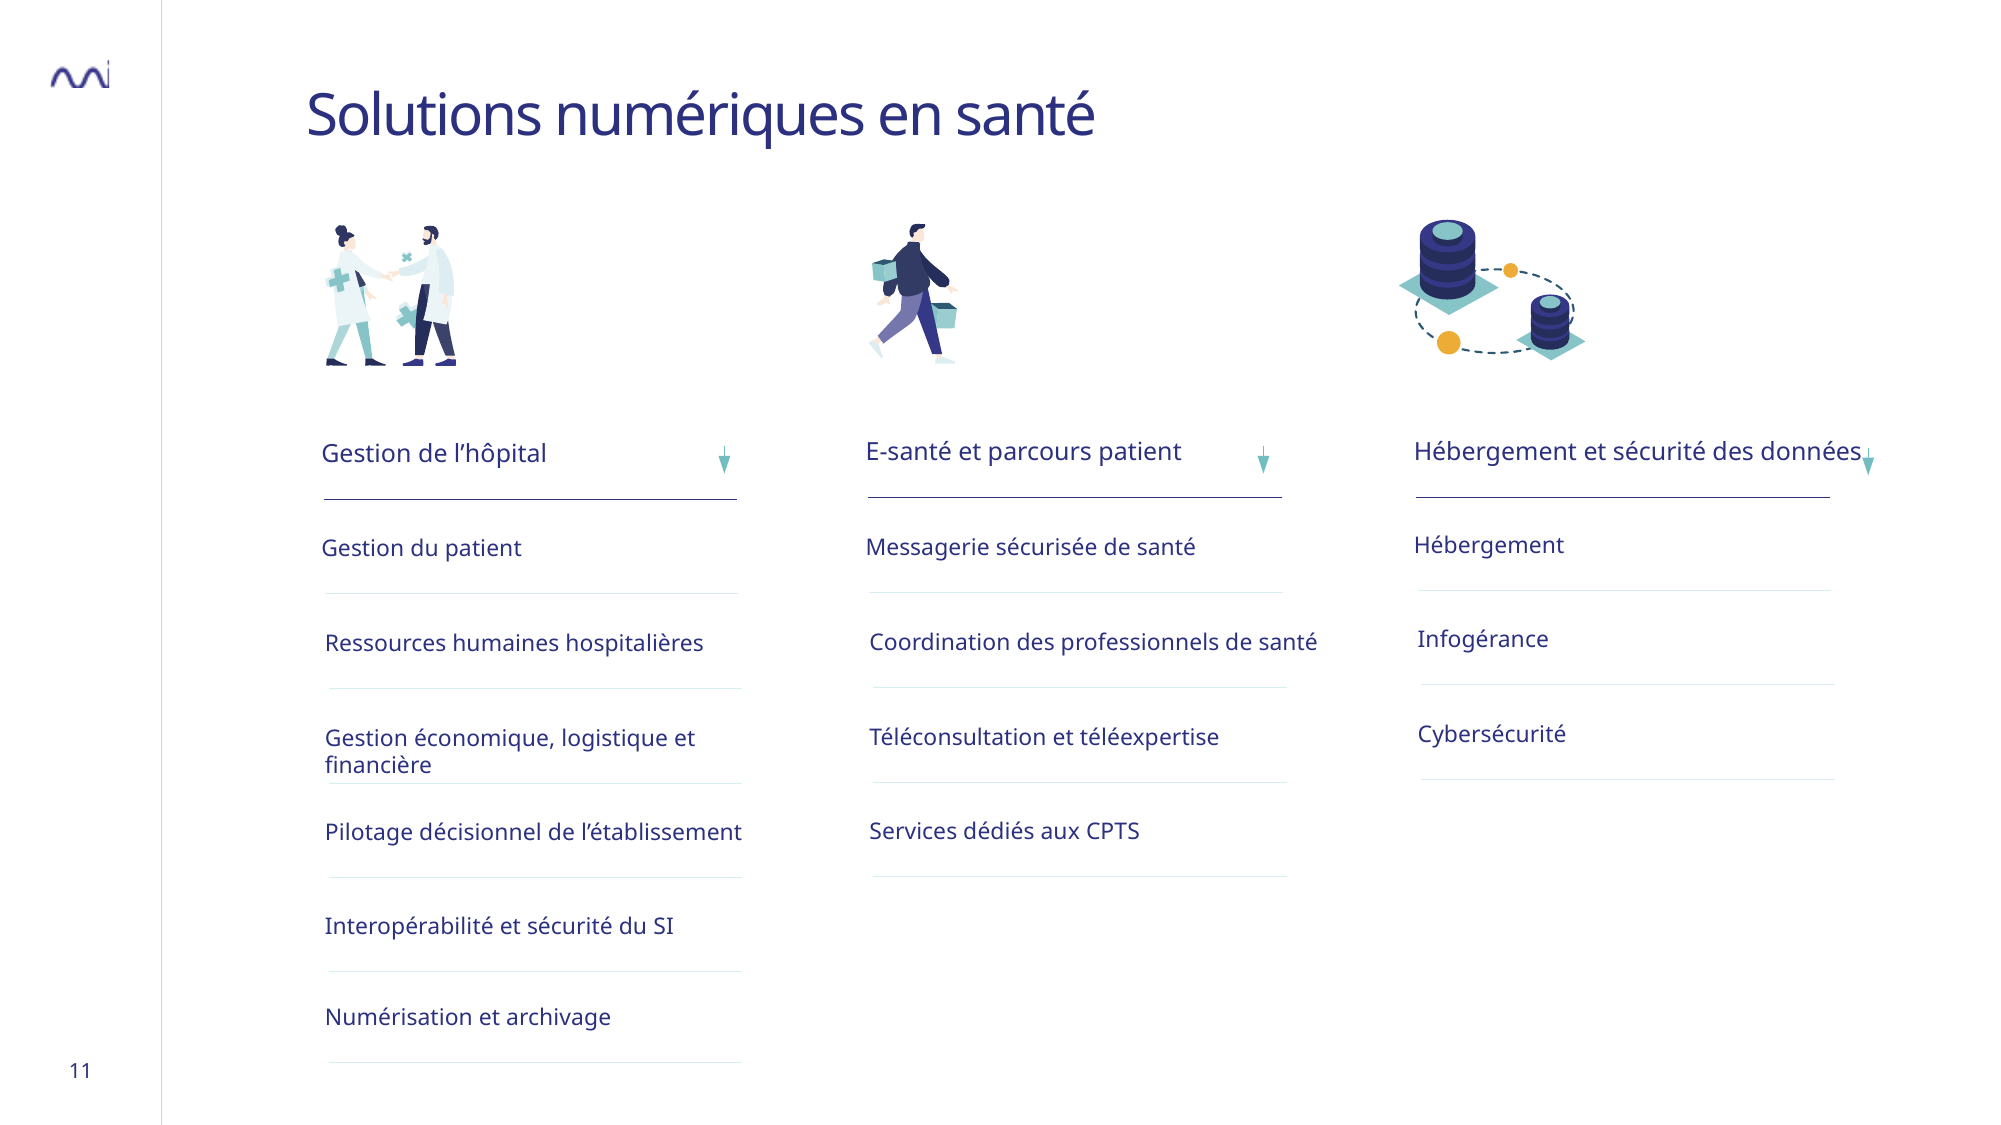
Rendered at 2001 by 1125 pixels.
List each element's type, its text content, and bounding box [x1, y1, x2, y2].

text_box E-santé et parcours patient [850, 428, 1357, 474]
text_box Numérisation et archivage [309, 995, 817, 1039]
text_box Interopérabilité et sécurité du SI [309, 904, 817, 948]
text_box Messagerie sécurisée de santé [850, 525, 1357, 569]
text_box Gestion économique, logistique et financière [309, 715, 817, 759]
text_box Hébergement [1398, 522, 1905, 566]
title Solutions numériques en santé [306, 59, 1399, 156]
text_box Ressources humaines hospitalières [309, 620, 817, 664]
picture [324, 225, 457, 366]
text_box Pilotage décisionnel de l’établissement [309, 810, 817, 854]
text_box 11 [38, 1052, 123, 1091]
text_box Gestion du patient [306, 526, 813, 570]
text_box Gestion de l’hôpital [306, 429, 813, 476]
picture [1398, 219, 1586, 361]
text_box Coordination des professionnels de santé [854, 619, 1361, 663]
text_box Téléconsultation et téléexpertise [854, 715, 1361, 758]
text_box Cybersécurité [1402, 712, 1909, 756]
text_box Hébergement et sécurité des données [1398, 428, 1905, 474]
picture [868, 223, 959, 365]
text_box Infogérance [1402, 617, 1909, 661]
text_box Services dédiés aux CPTS [854, 809, 1361, 853]
